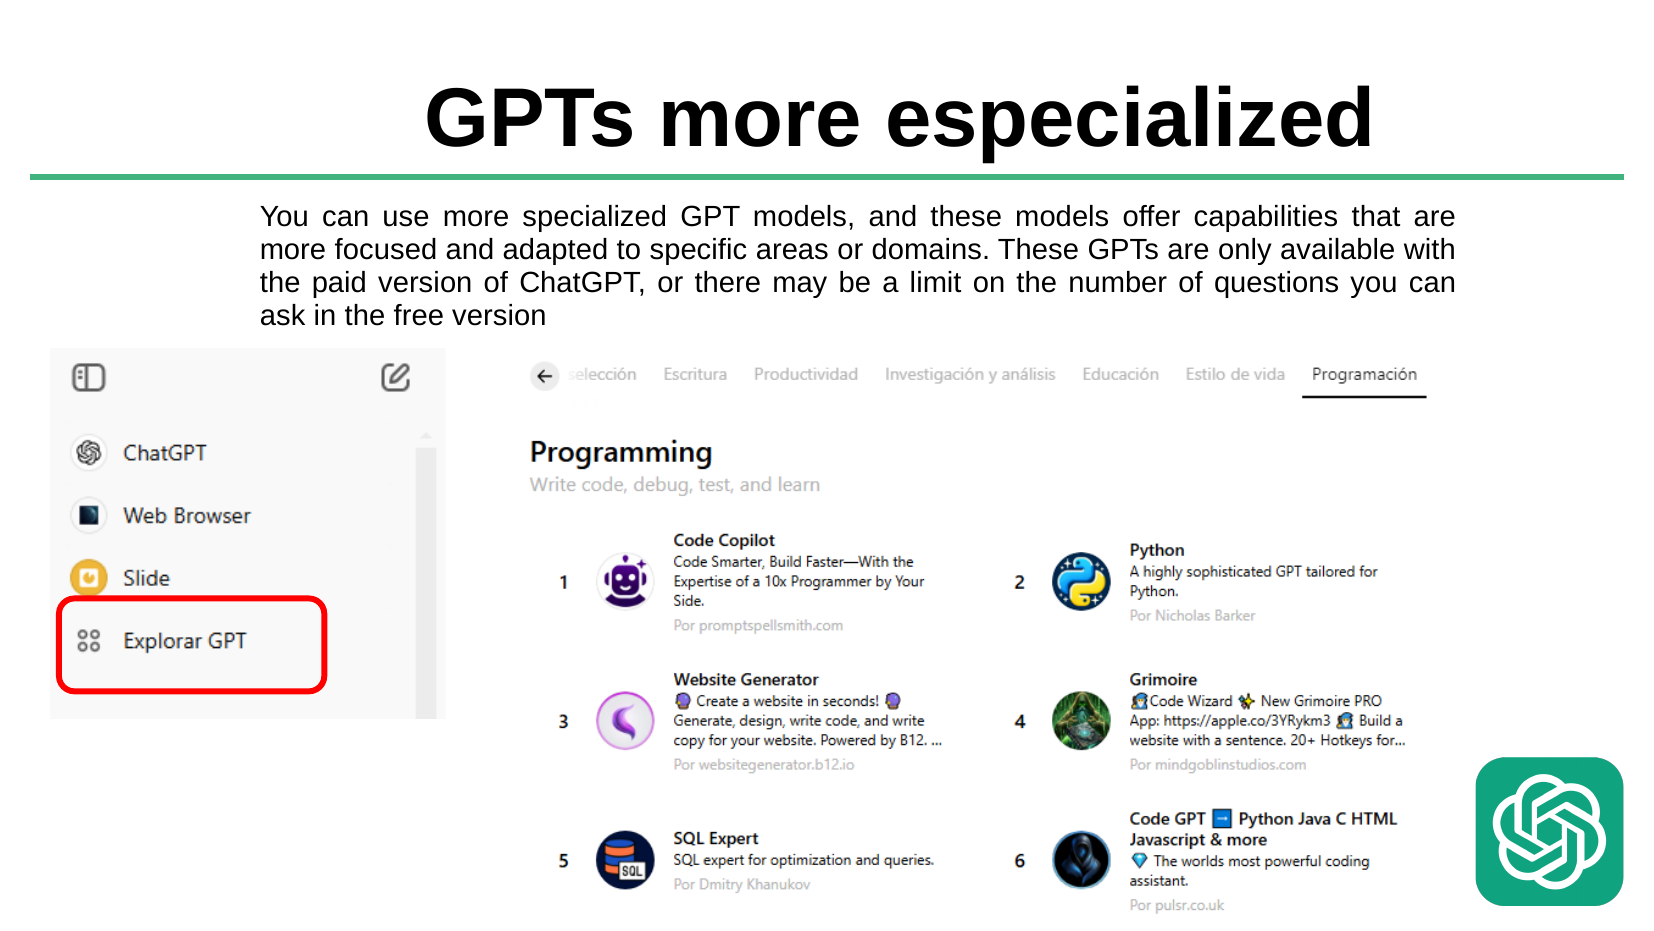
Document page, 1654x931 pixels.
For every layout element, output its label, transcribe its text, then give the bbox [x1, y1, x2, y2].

picture [50, 348, 460, 719]
picture [512, 347, 1473, 931]
title GPTs more especialized [88, 24, 1642, 211]
picture [1475, 757, 1624, 906]
list You can use more specialized GPT models, and these models offer capabilities that are more focused and adapted to specific areas or domains. These GPTs are only available with the paid version of ChatGPT, or there may be a limit on the number of questions you can ask in the free version [188, 200, 1458, 379]
